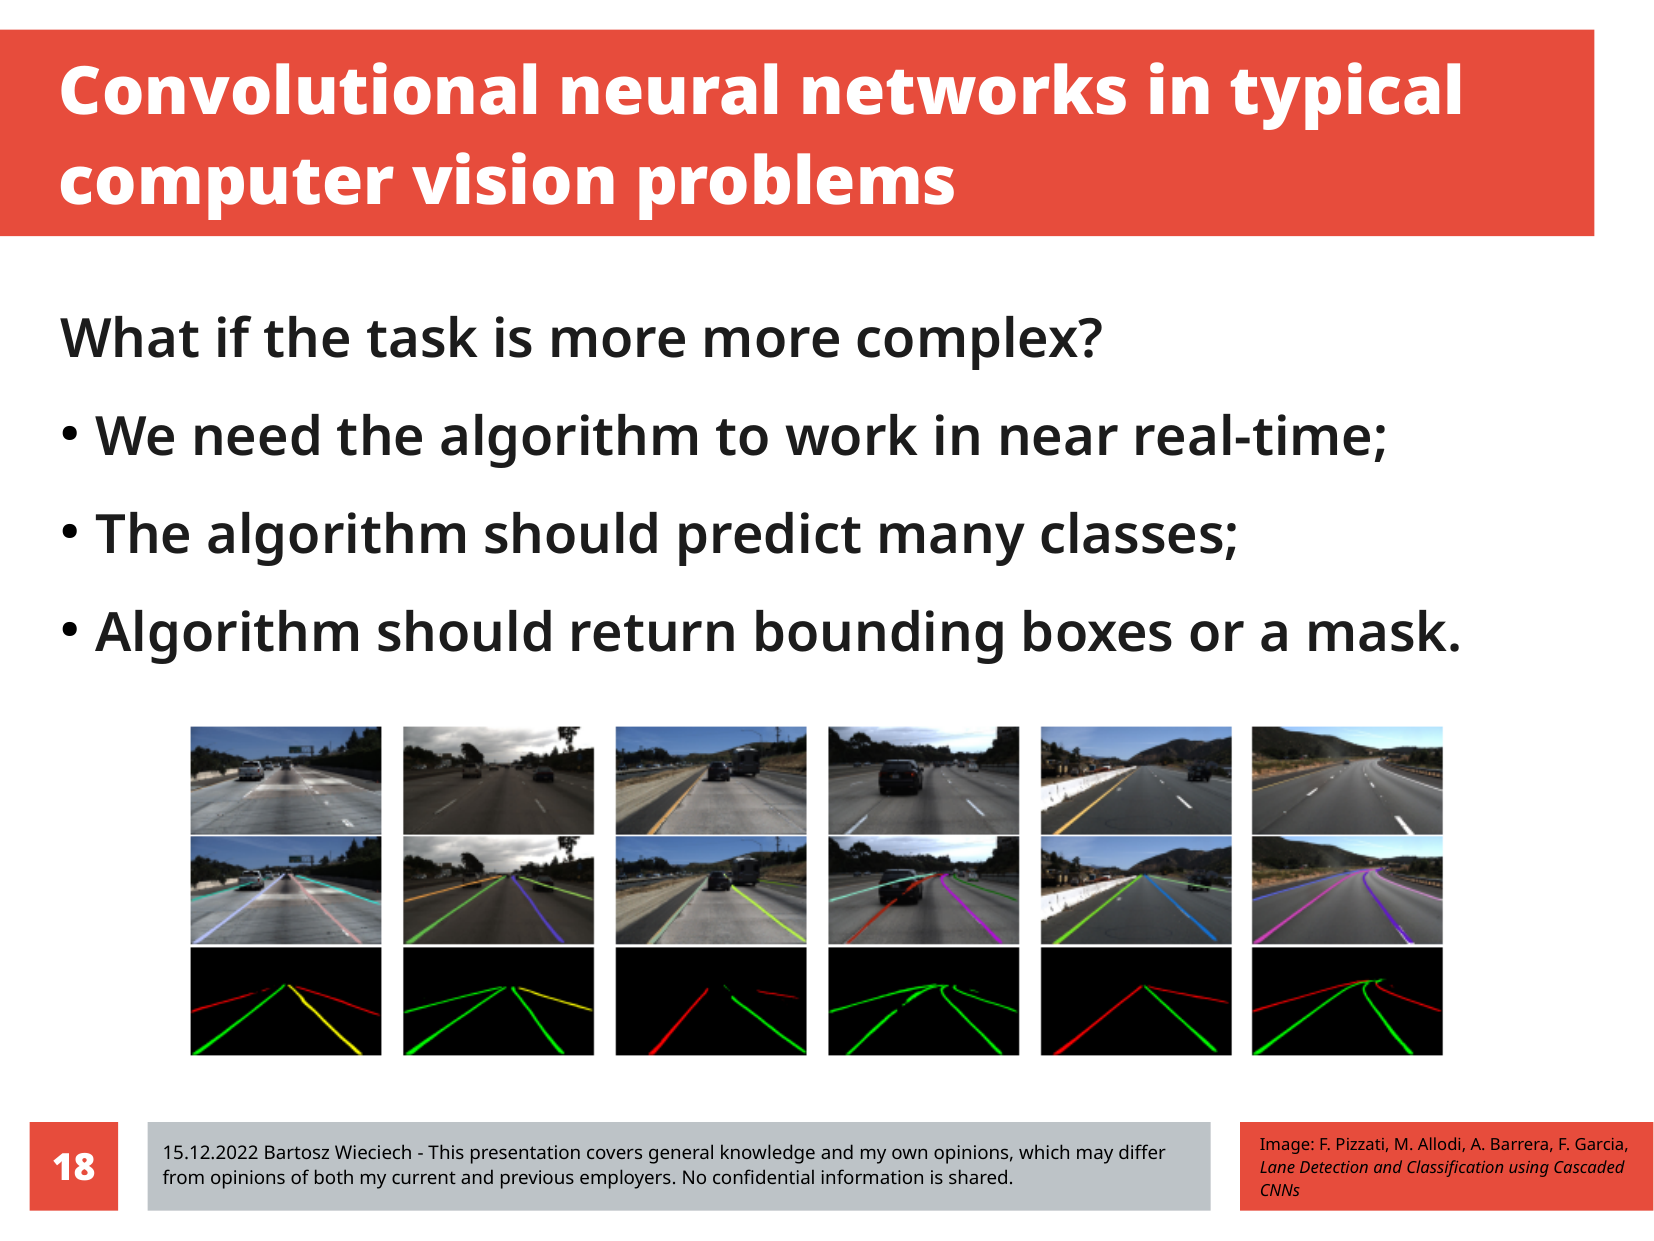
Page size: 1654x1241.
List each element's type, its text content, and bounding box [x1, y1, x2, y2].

picture [180, 716, 1454, 1066]
title Convolutional neural networks in typical computer vision problems [59, 76, 1595, 225]
list What if the task is more more complex? We need the algorithm to work in near real-time; The algorithm should predict many classes; Algorithm should return bounding boxes or a mask. [60, 300, 1566, 691]
text_box Image: F. Pizzati, M. Allodi, A. Barrera, F. Garcia, Lane Detection and Classification using Cascaded CNNs [1245, 1125, 1654, 1233]
